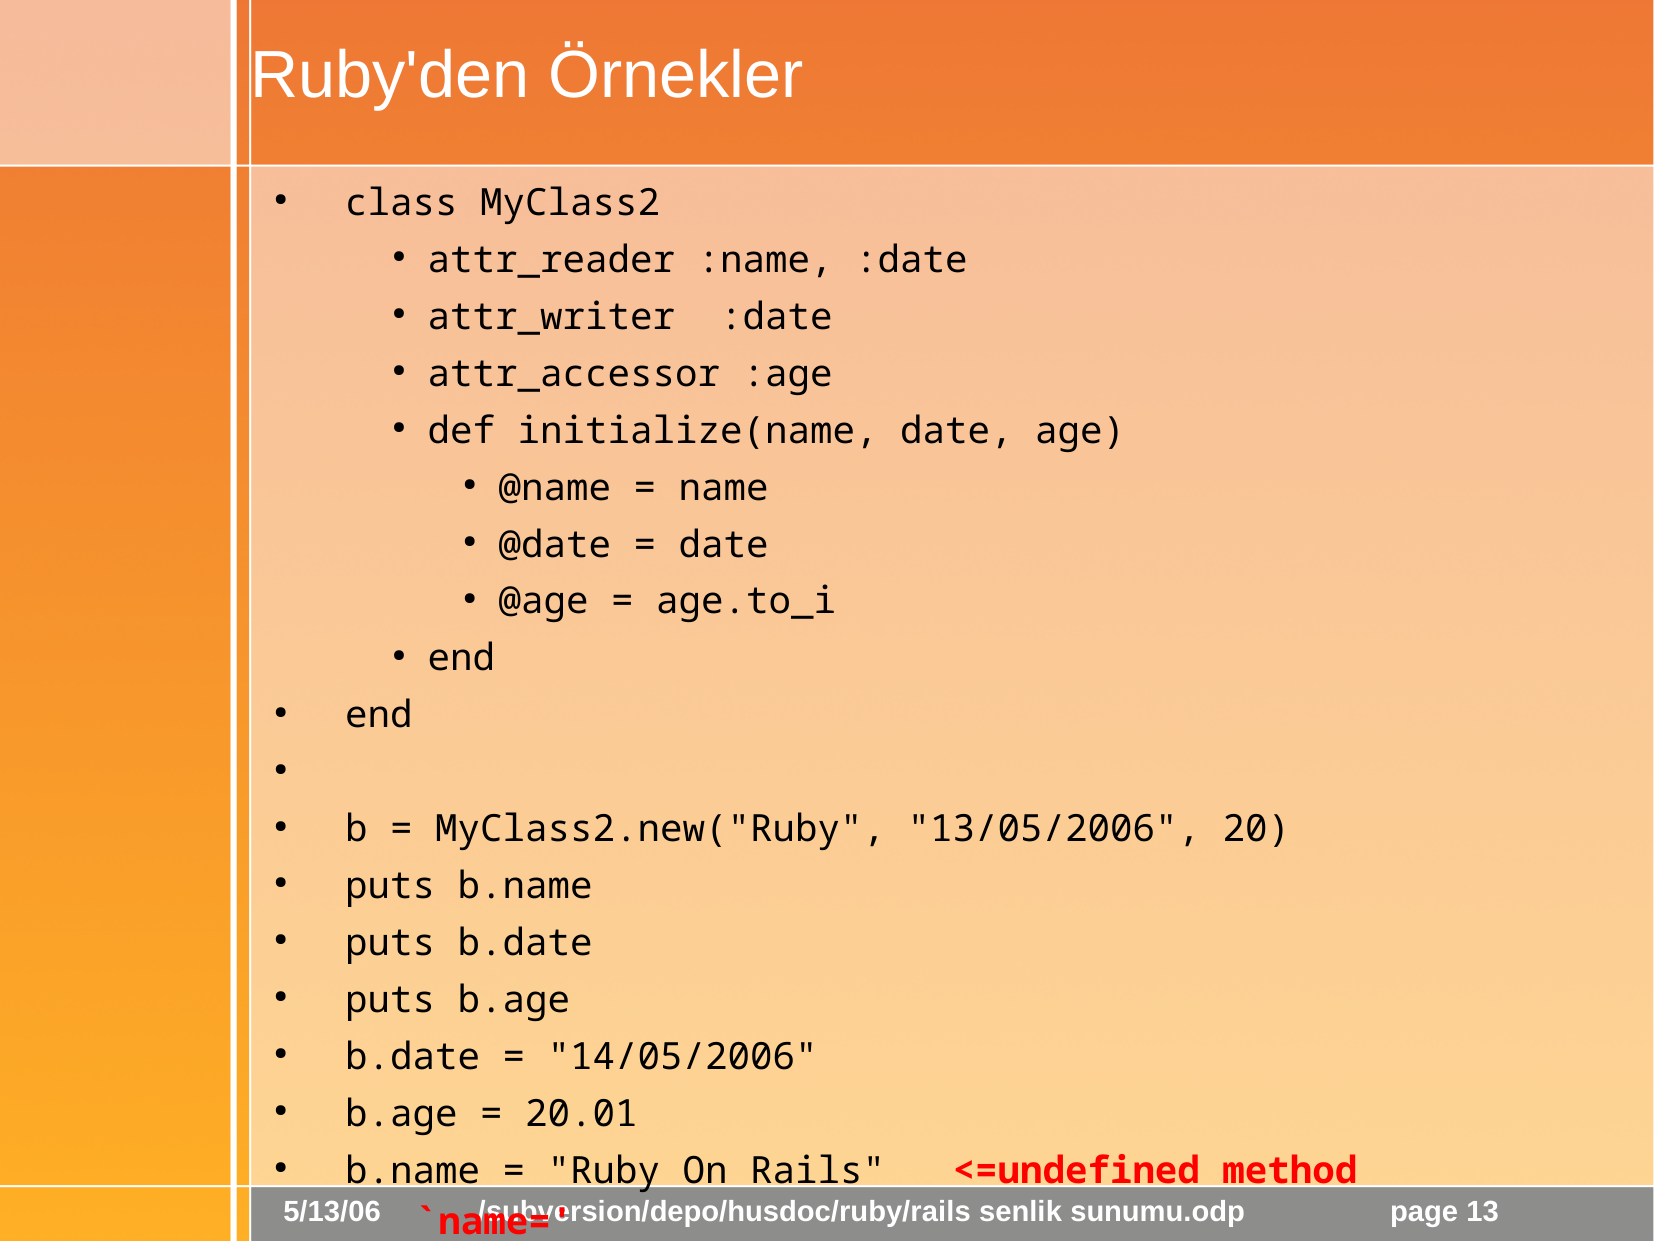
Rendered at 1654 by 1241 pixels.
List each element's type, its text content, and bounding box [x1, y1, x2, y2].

title Ruby'den Örnekler [250, 11, 1477, 137]
list class MyClass2 attr_reader :name, :date attr_writer :date attr_accessor :age def initialize(name, date, age) @name = name @date = date @age = age.to_i end end b = MyClass2.new("Ruby", "13/05/2006", 20) puts b.name puts b.date puts b.age b.date = "14/05/2006" b.age = 20.01 b.name = "Ruby On Rails" <=undefined method `name=' [250, 175, 1477, 1061]
picture [0, 0, 1654, 1241]
